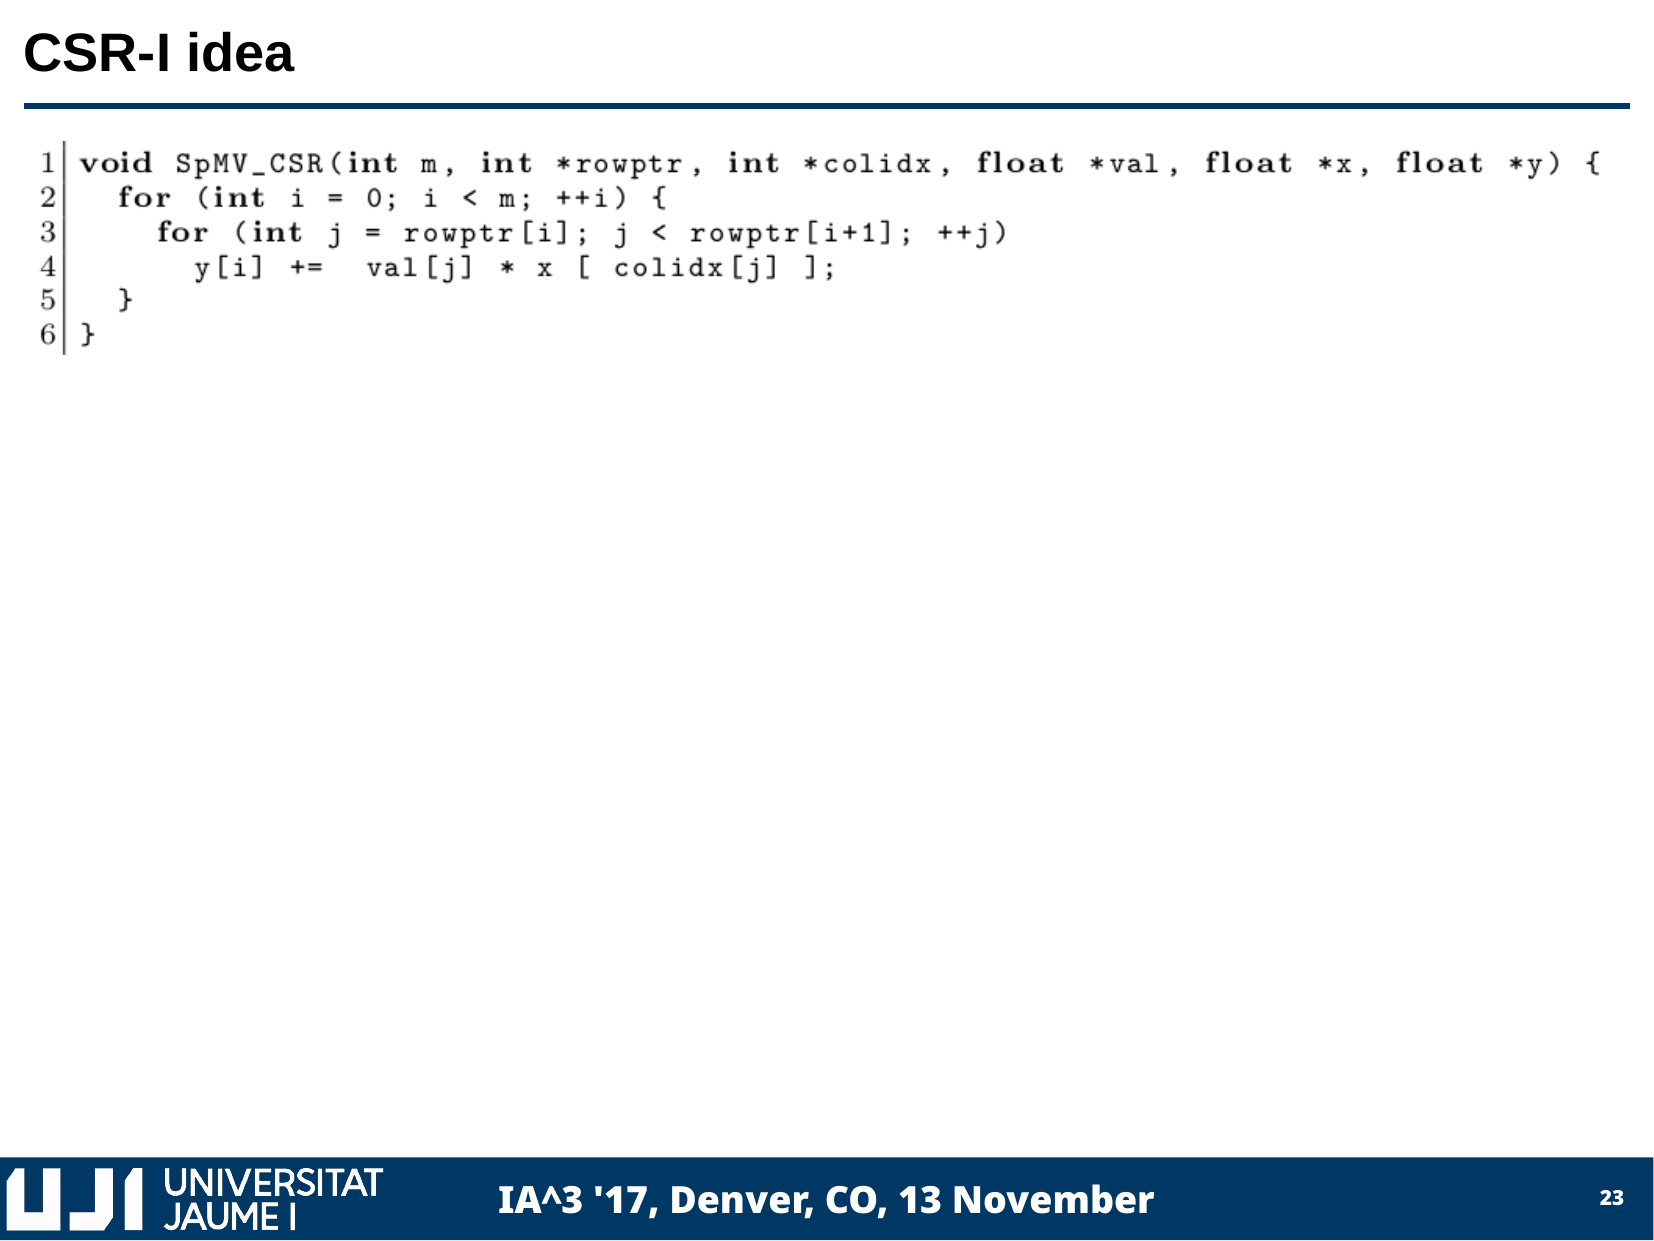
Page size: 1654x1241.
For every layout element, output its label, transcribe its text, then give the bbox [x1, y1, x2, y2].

picture [0, 1158, 390, 1241]
title CSR-I idea [23, 0, 1630, 107]
picture [32, 141, 1607, 355]
